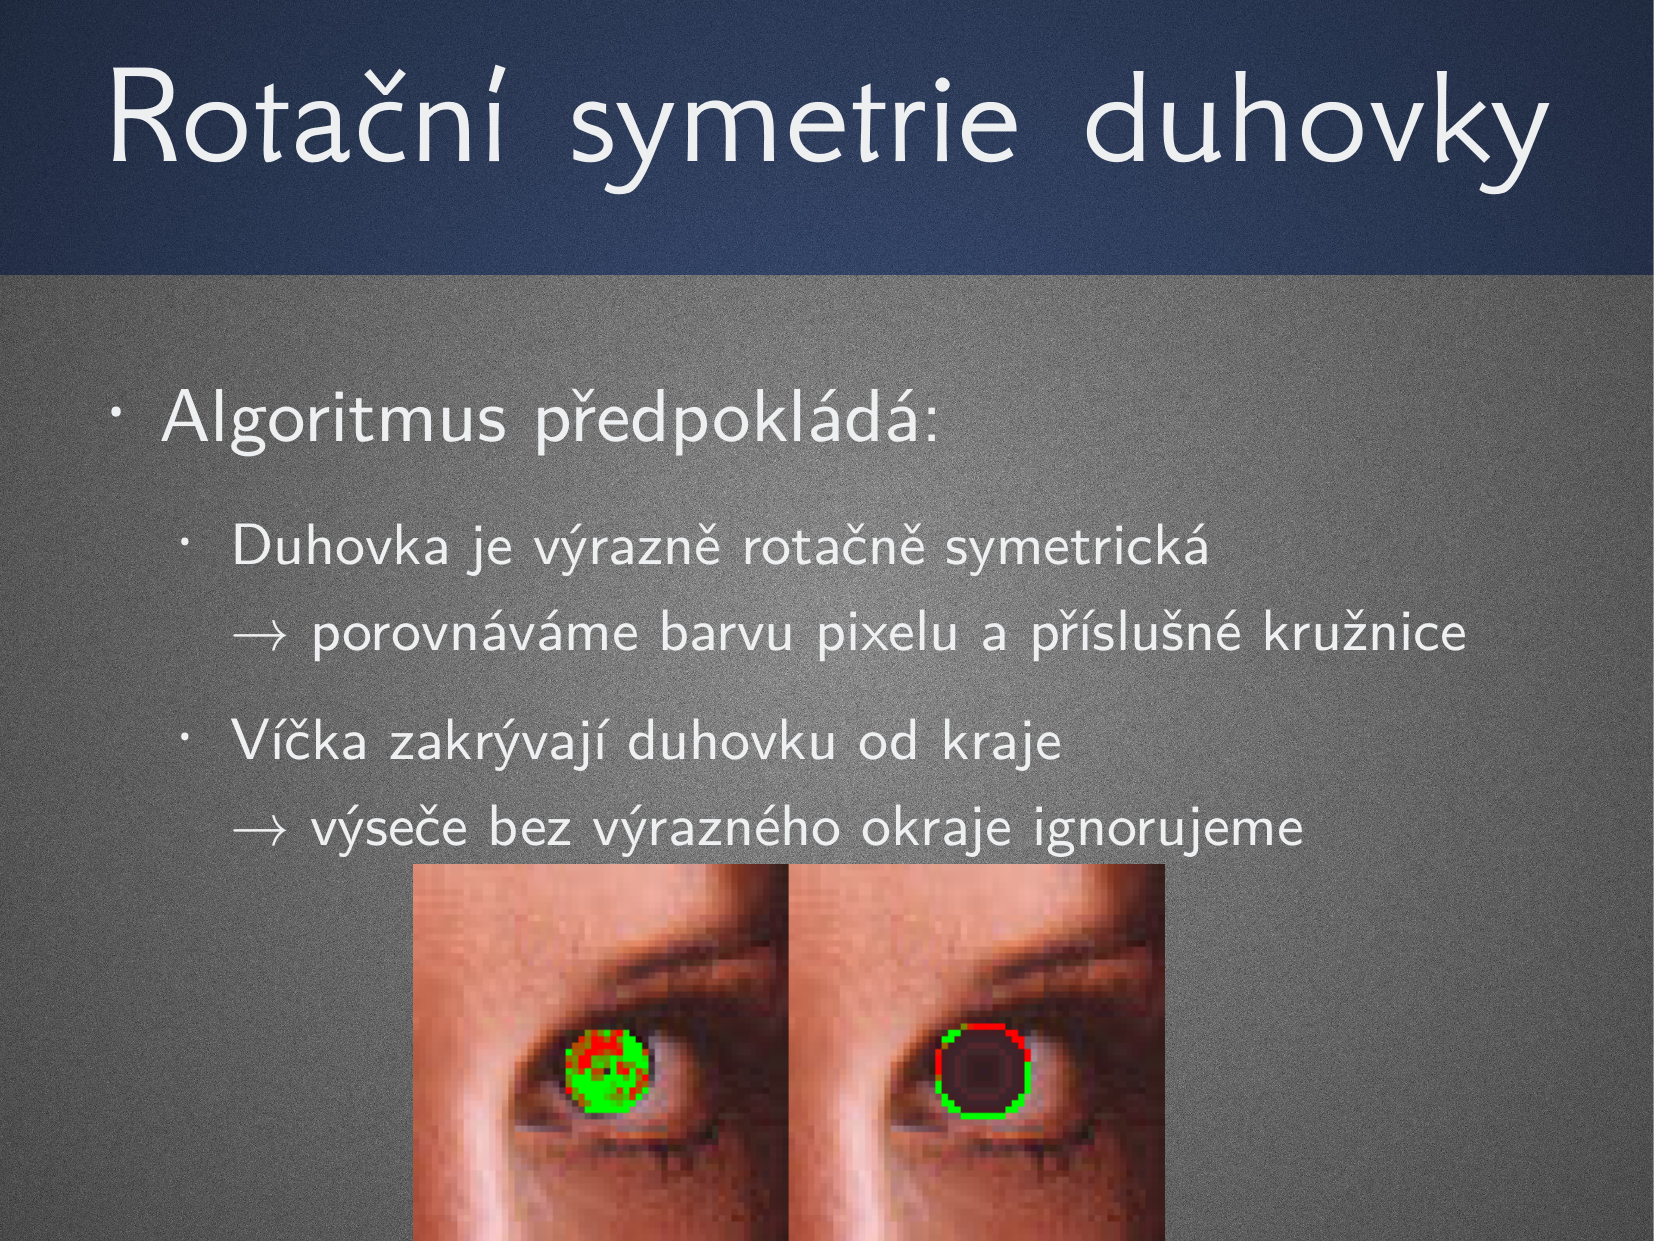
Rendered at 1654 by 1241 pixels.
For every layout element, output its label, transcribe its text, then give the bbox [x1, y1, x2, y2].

picture [0, 0, 1654, 1241]
title Rotační symetrie duhovky [88, 29, 1565, 237]
list Algoritmus předpokládá: Duhovka je výrazně rotačně symetrická → porovnáváme barvu pixelu a příslušné kružnice Víčka zakrývají duhovku od kraje → výseče bez výrazného okraje ignorujeme [88, 354, 1565, 948]
